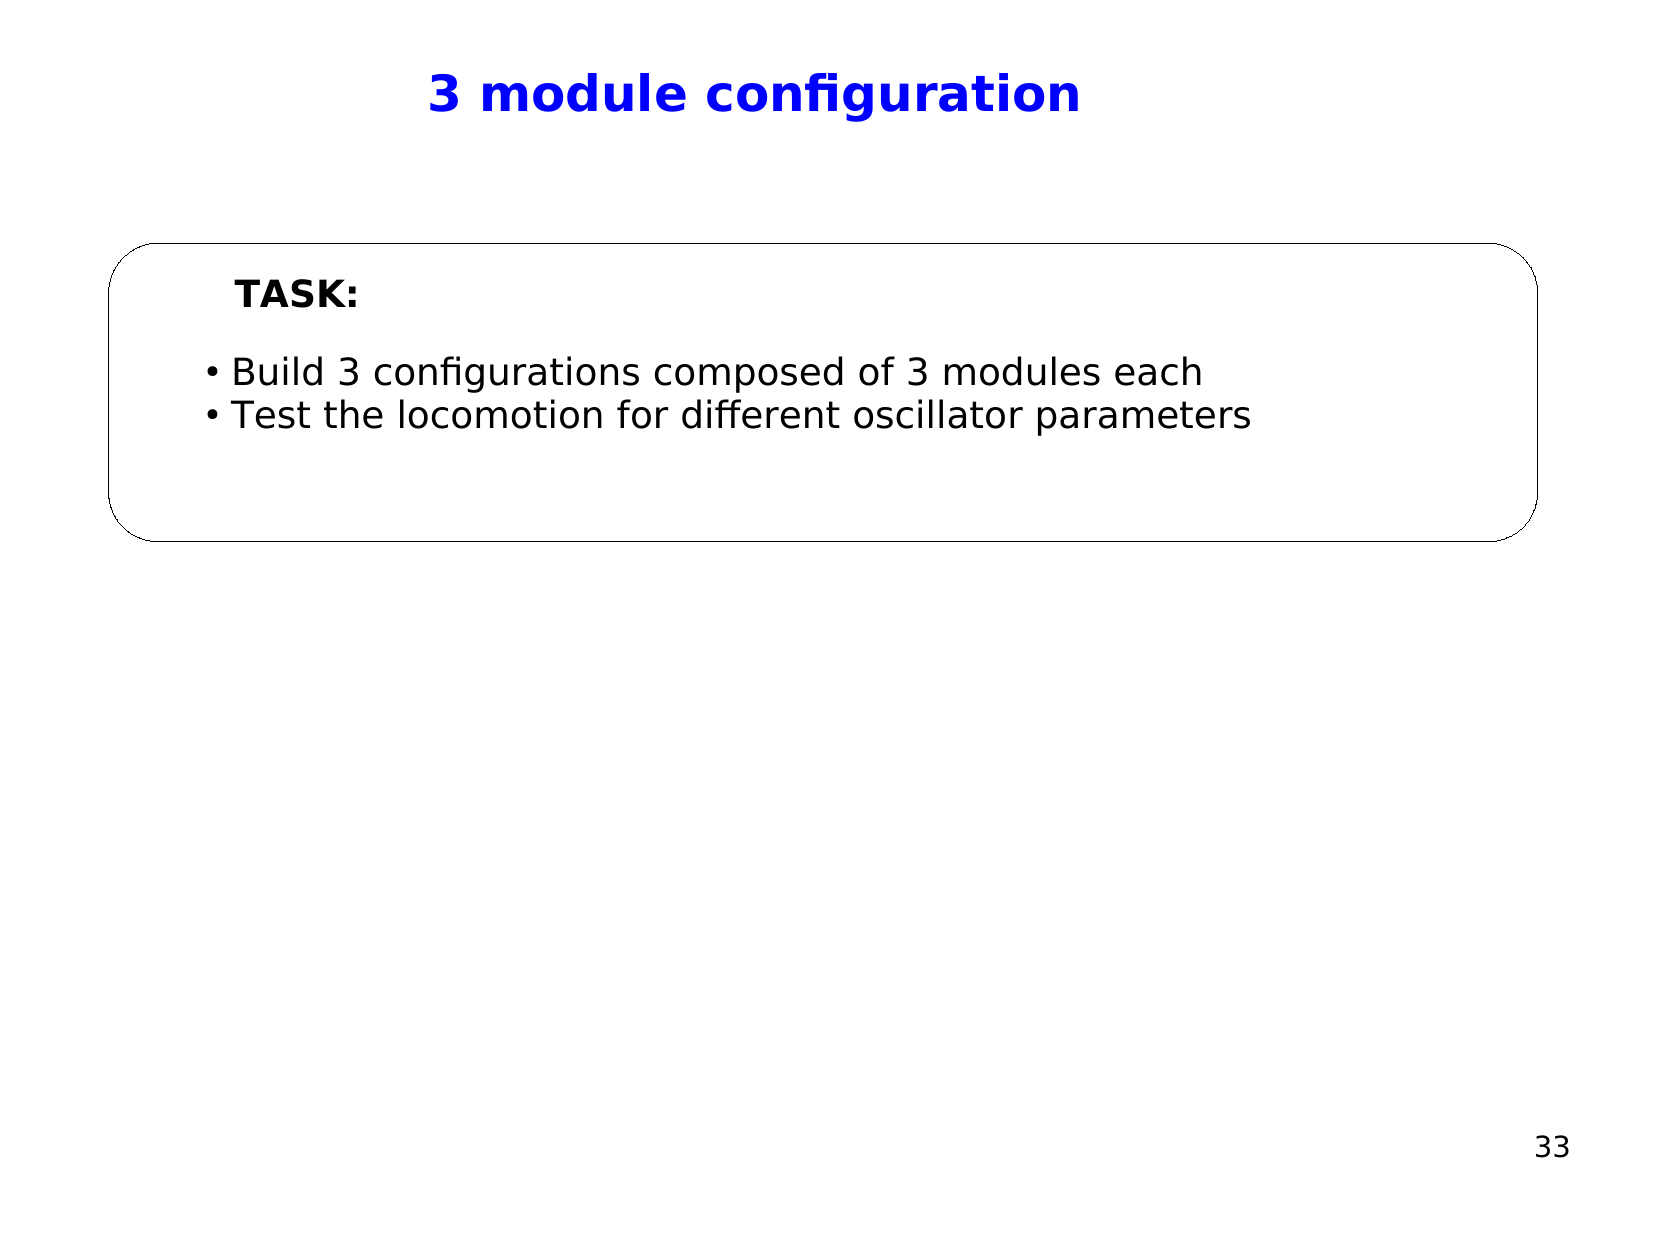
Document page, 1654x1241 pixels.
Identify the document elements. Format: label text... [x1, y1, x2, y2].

text_box 3 module configuration [412, 57, 1100, 131]
text_box TASK: [219, 265, 375, 327]
text_box Build 3 configurations composed of 3 modules each Test the locomotion for different oscillator parameters [191, 343, 1439, 446]
